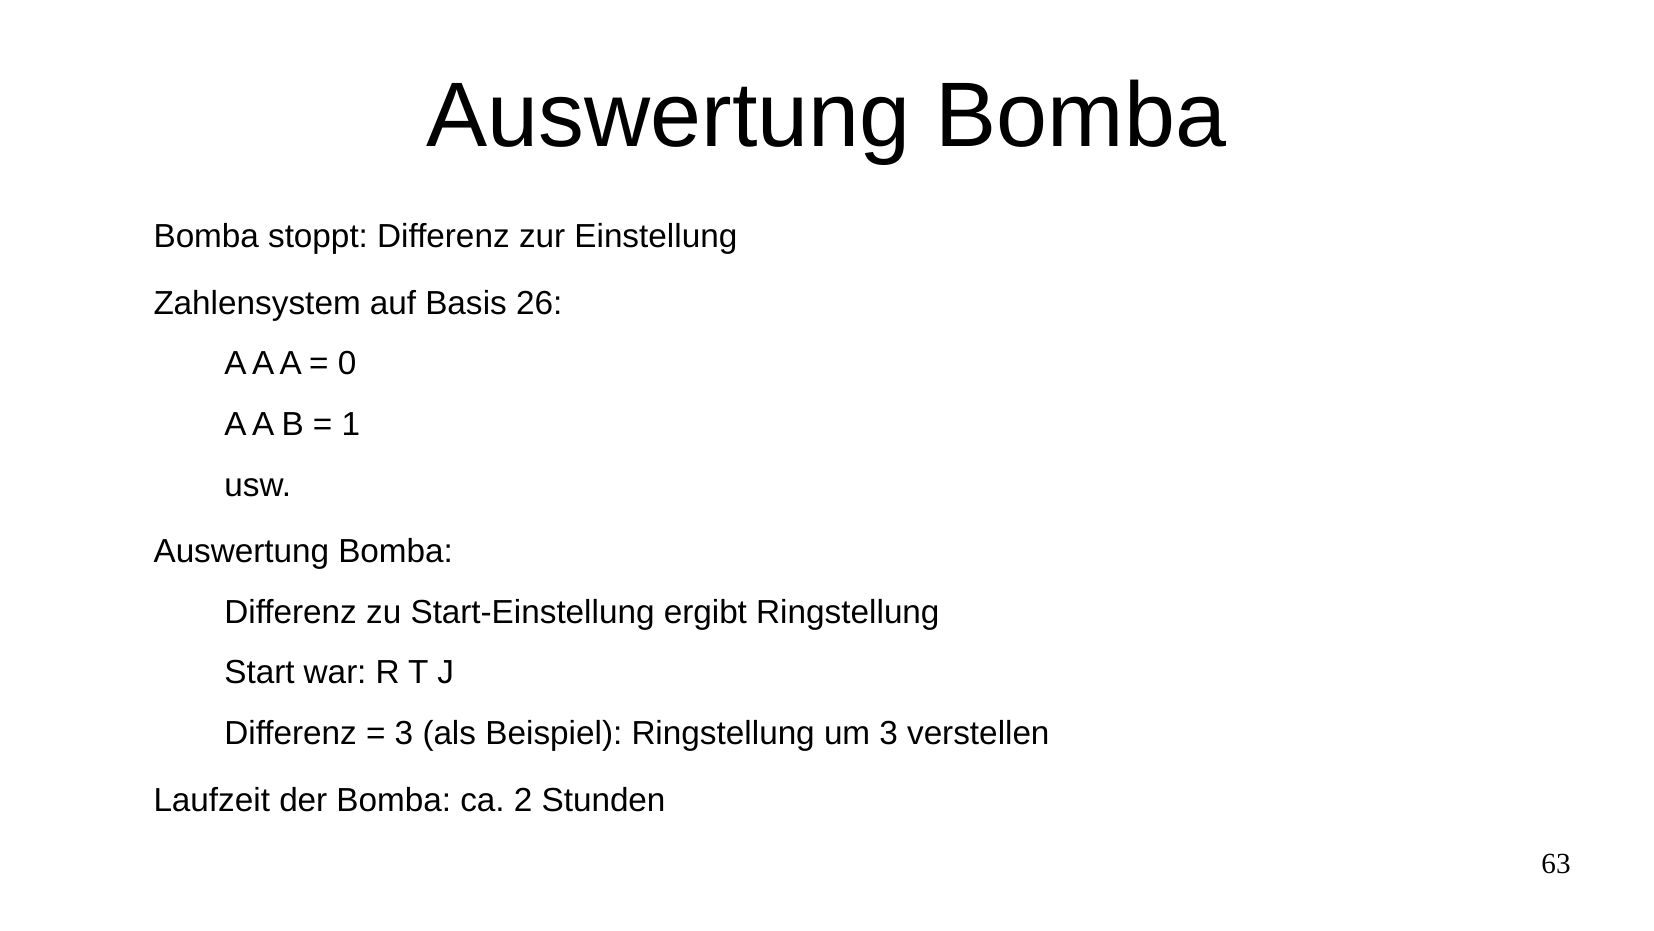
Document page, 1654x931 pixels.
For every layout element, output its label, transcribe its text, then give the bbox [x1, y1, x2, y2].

list Bomba stoppt: Differenz zur Einstellung Zahlensystem auf Basis 26: A A A = 0 A A B = 1 usw. Auswertung Bomba: Differenz zu Start-Einstellung ergibt Ringstellung Start war: R T J Differenz = 3 (als Beispiel): Ringstellung um 3 verstellen Laufzeit der Bomba: ca. 2 Stunden [82, 217, 1571, 857]
title Auswertung Bomba [82, 37, 1571, 193]
